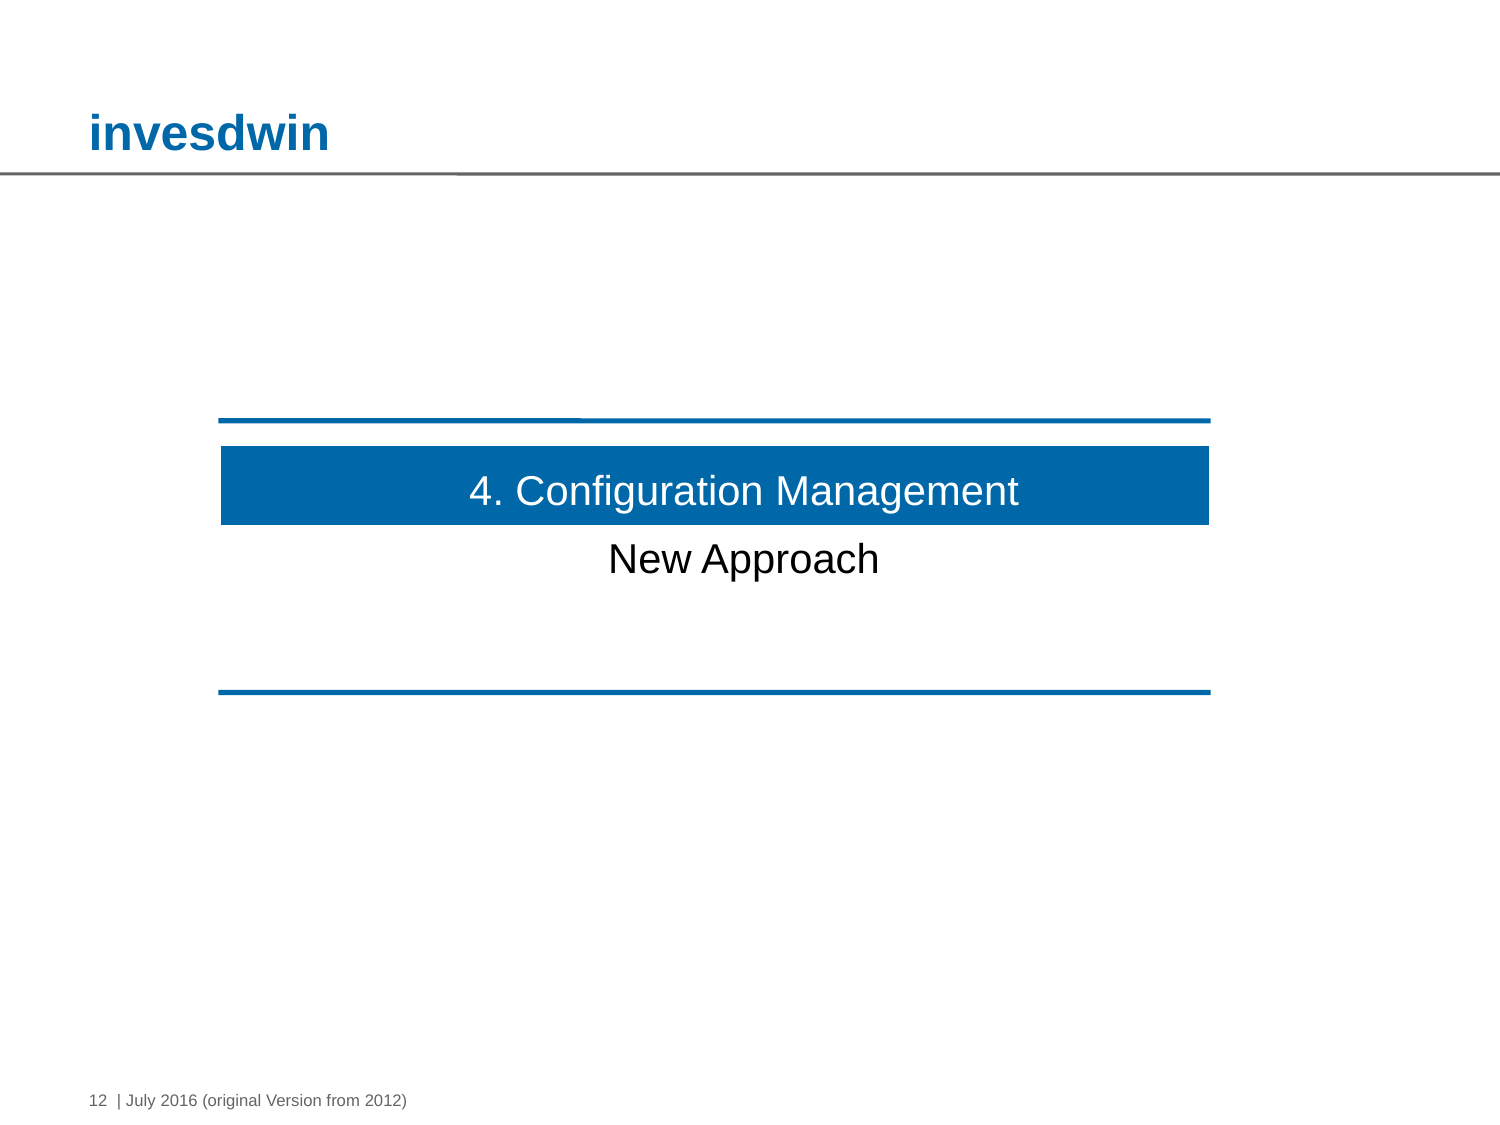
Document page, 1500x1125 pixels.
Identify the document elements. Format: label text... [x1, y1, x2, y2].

text_box 4. Configuration Management New Approach [88, 456, 1400, 693]
title invesdwin [0, 40, 1223, 168]
text_box [218, 444, 1211, 456]
